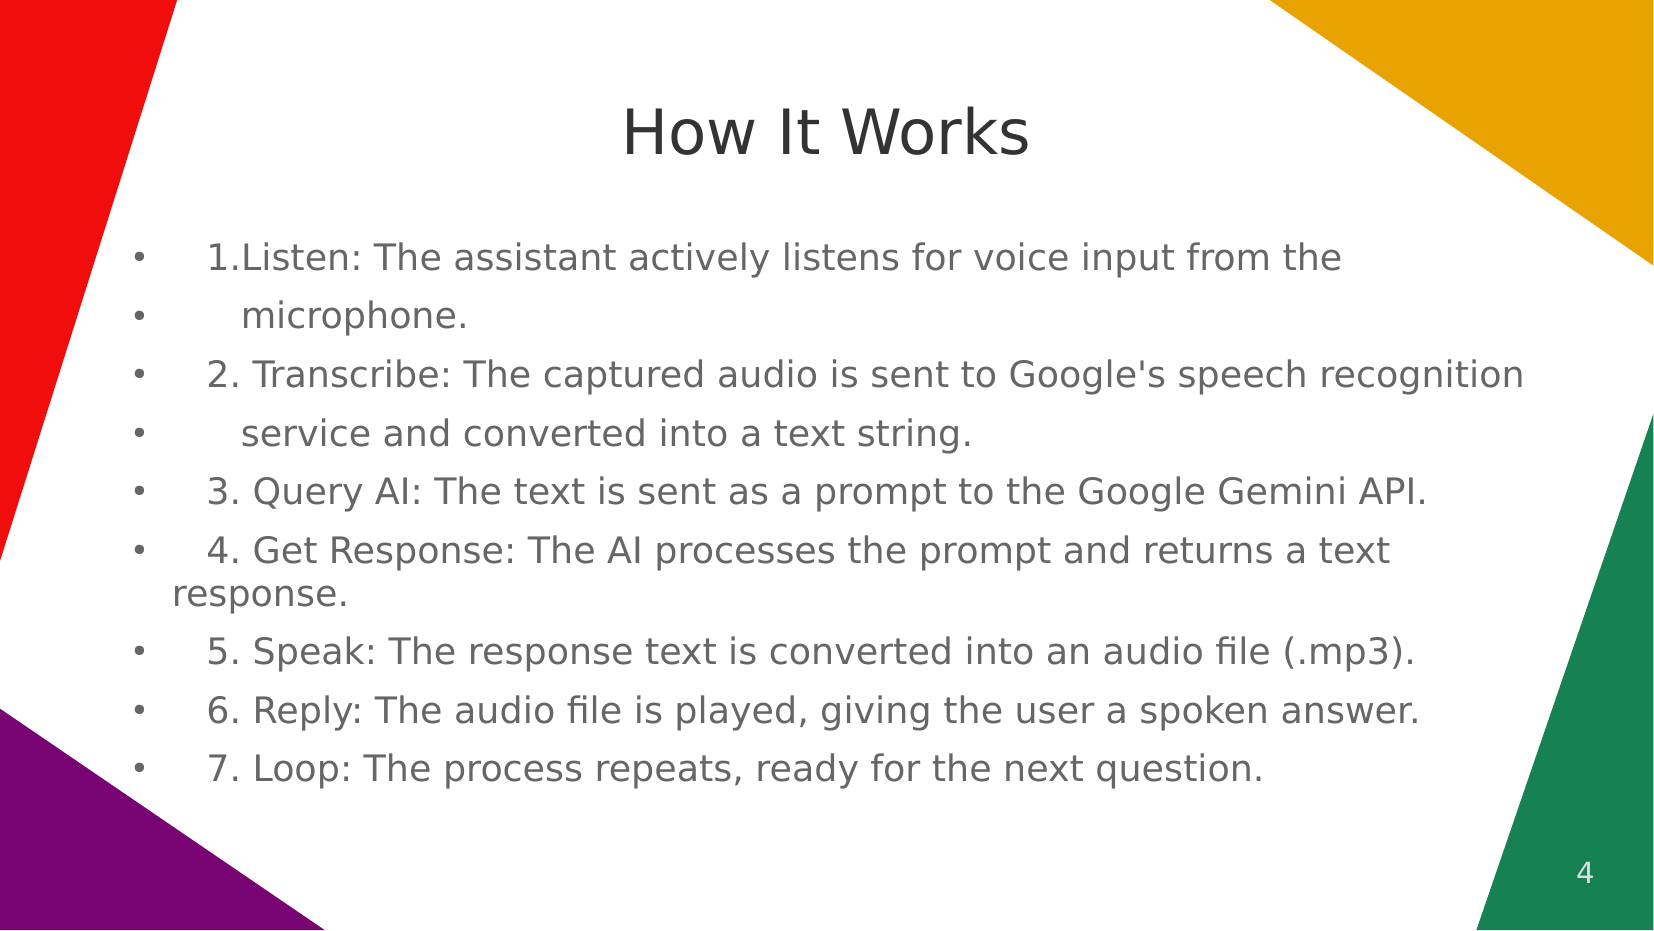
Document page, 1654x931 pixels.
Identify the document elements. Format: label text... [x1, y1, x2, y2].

list 1.Listen: The assistant actively listens for voice input from the microphone. 2. Transcribe: The captured audio is sent to Google's speech recognition service and converted into a text string. 3. Query AI: The text is sent as a prompt to the Google Gemini API. 4. Get Response: The AI processes the prompt and returns a text response. 5. Speak: The response text is converted into an audio file (.mp3). 6. Reply: The audio file is played, giving the user a spoken answer. 7. Loop: The process repeats, ready for the next question. [120, 236, 1538, 827]
title How It Works [118, 59, 1536, 207]
